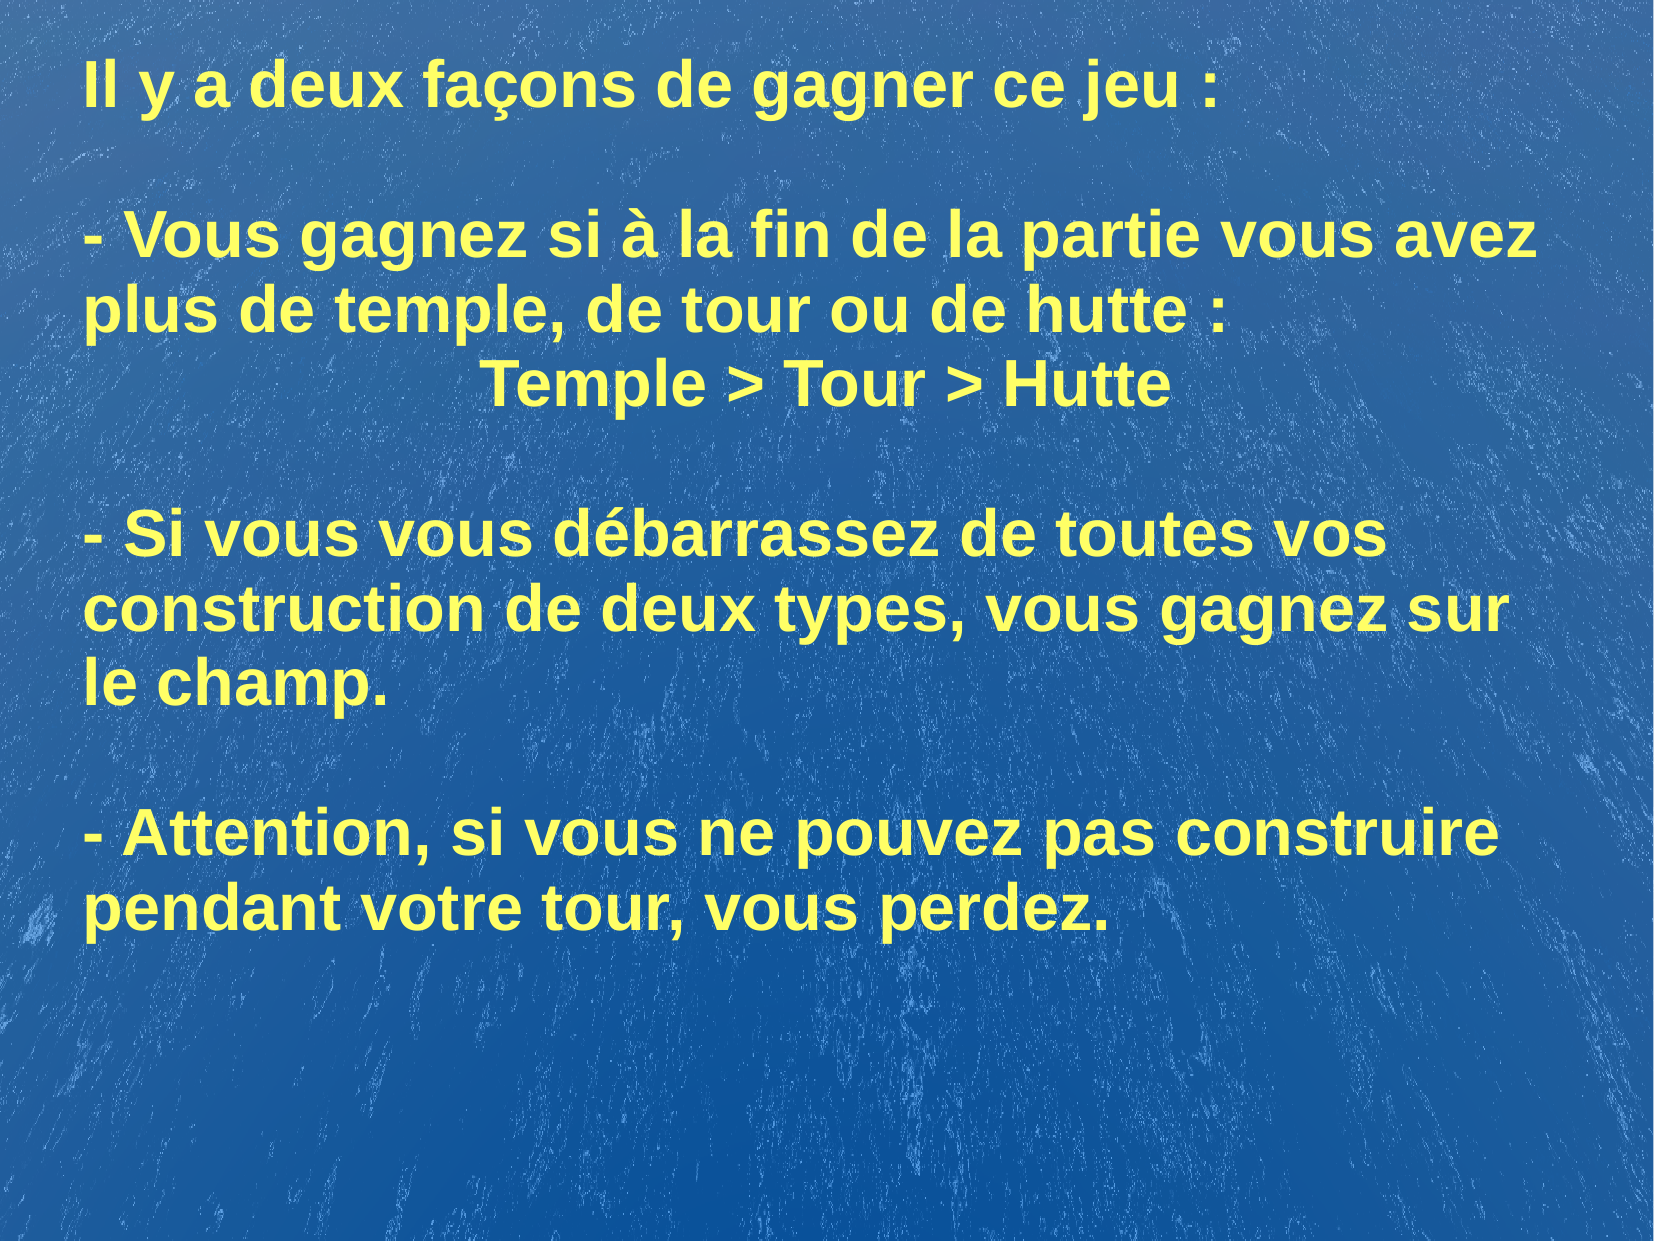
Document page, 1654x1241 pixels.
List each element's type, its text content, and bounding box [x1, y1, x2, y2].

picture [0, 0, 1654, 1241]
subtitle Il y a deux façons de gagner ce jeu : - Vous gagnez si à la fin de la partie vous avez plus de temple, de tour ou de hutte : Temple > Tour > Hutte - Si vous vous débarrassez de toutes vos construction de deux types, vous gagnez sur le champ. - Attention, si vous ne pouvez pas construire pendant votre tour, vous perdez. [82, 47, 1571, 945]
